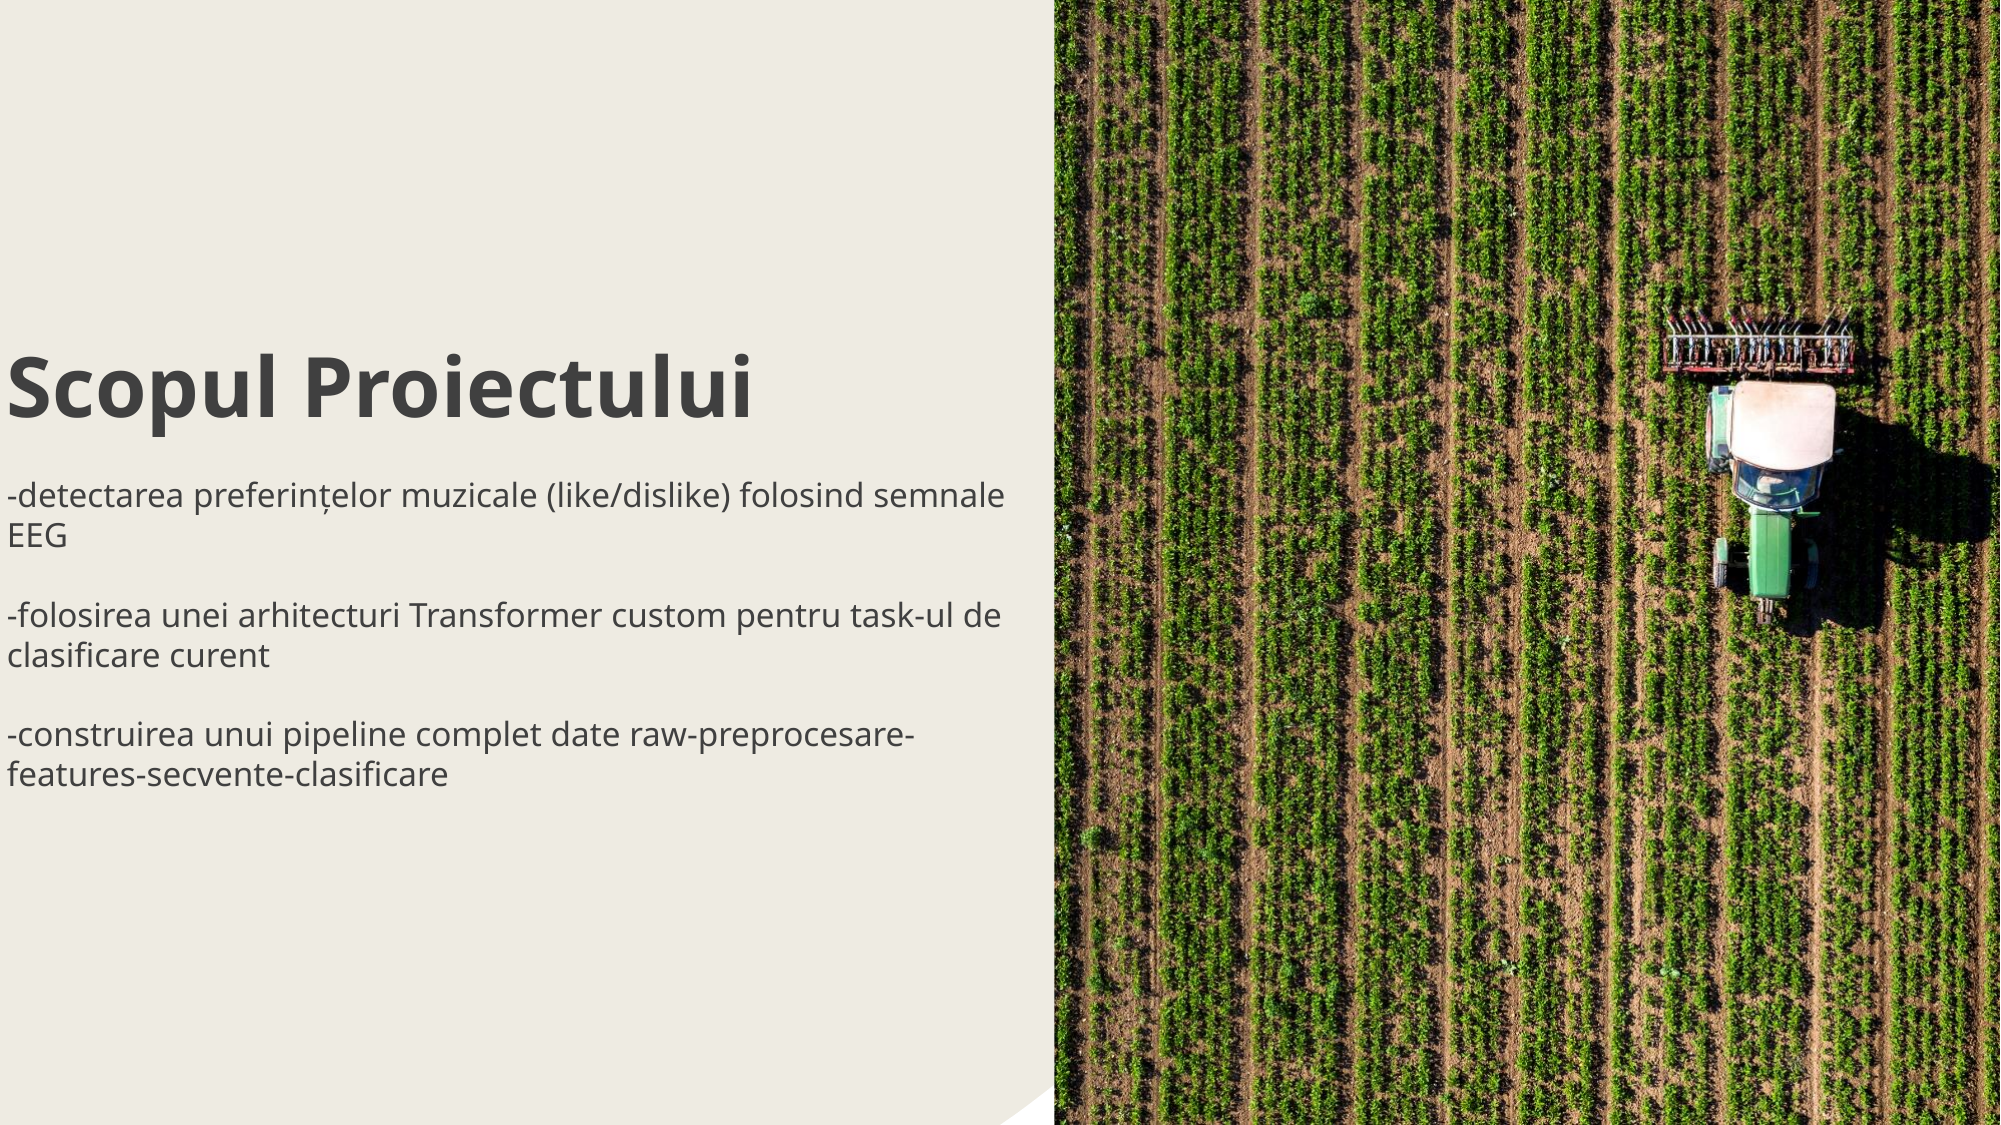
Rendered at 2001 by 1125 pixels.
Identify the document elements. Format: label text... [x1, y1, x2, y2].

picture [1054, 0, 2000, 1125]
title Scopul Proiectului -detectarea preferințelor muzicale (like/dislike) folosind semnale EEG -folosirea unei arhitecturi Transformer custom pentru task-ul de clasificare curent -construirea unui pipeline complet date raw-preprocesare-features-secvente-clasificare [0, 144, 1054, 981]
